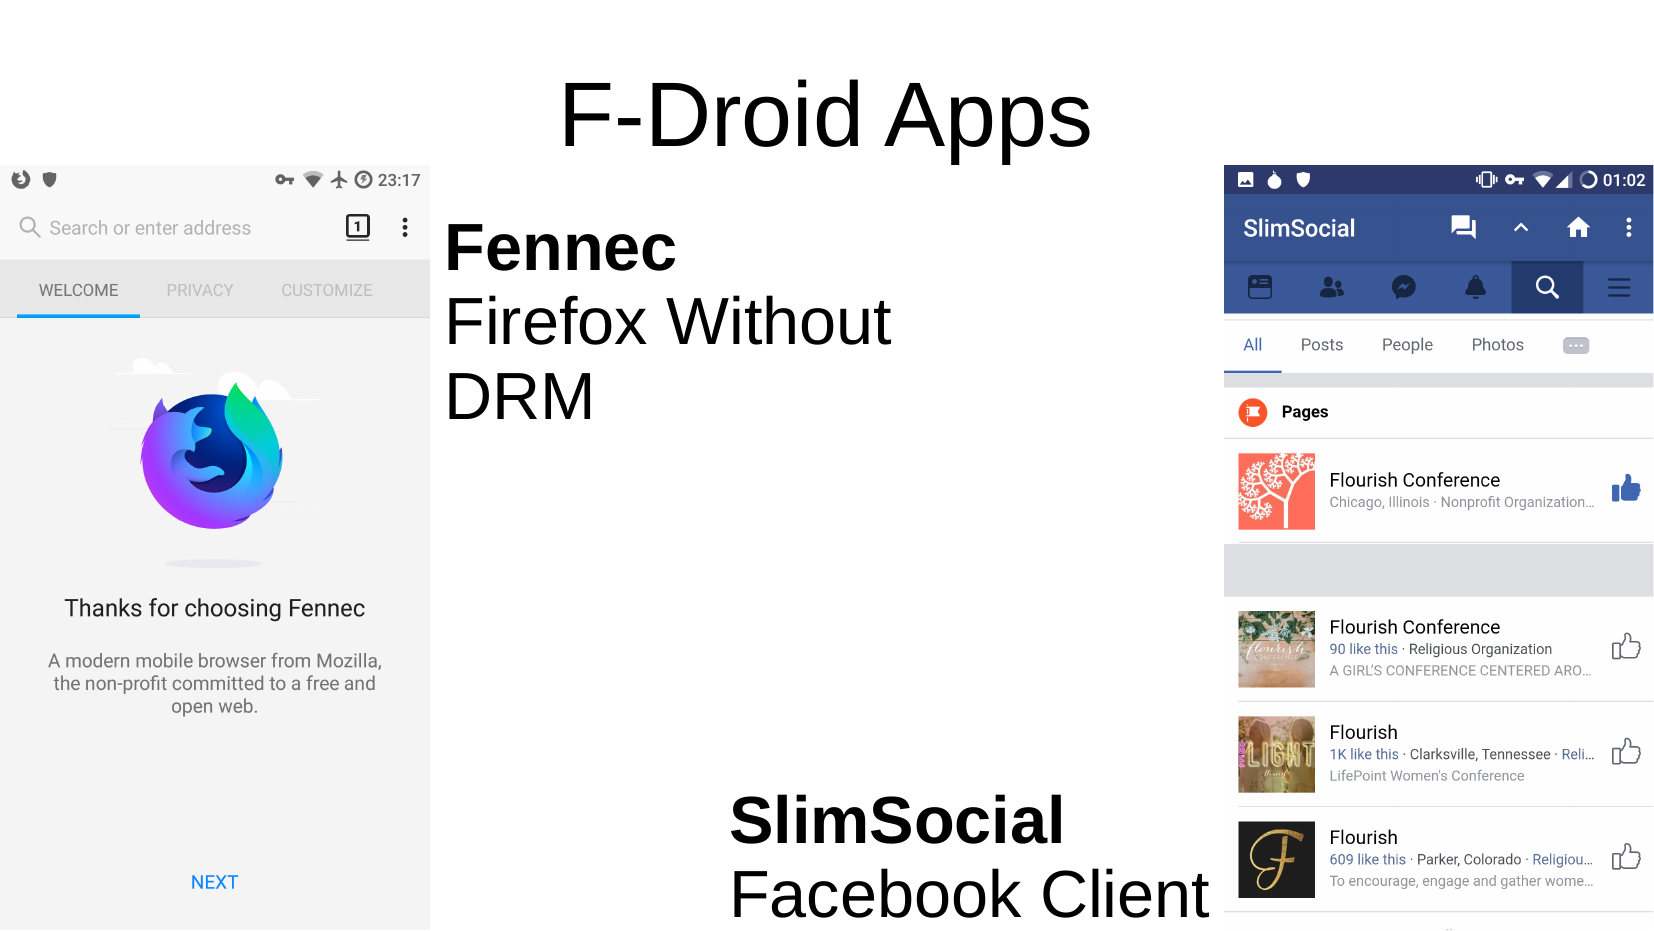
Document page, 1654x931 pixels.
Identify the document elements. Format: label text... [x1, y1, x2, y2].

title F-Droid Apps [82, 37, 1571, 193]
picture [0, 165, 430, 930]
picture [1224, 165, 1654, 931]
text_box SlimSocial Facebook Client [714, 775, 1224, 931]
text_box Fennec Firefox Without DRM [430, 202, 915, 467]
